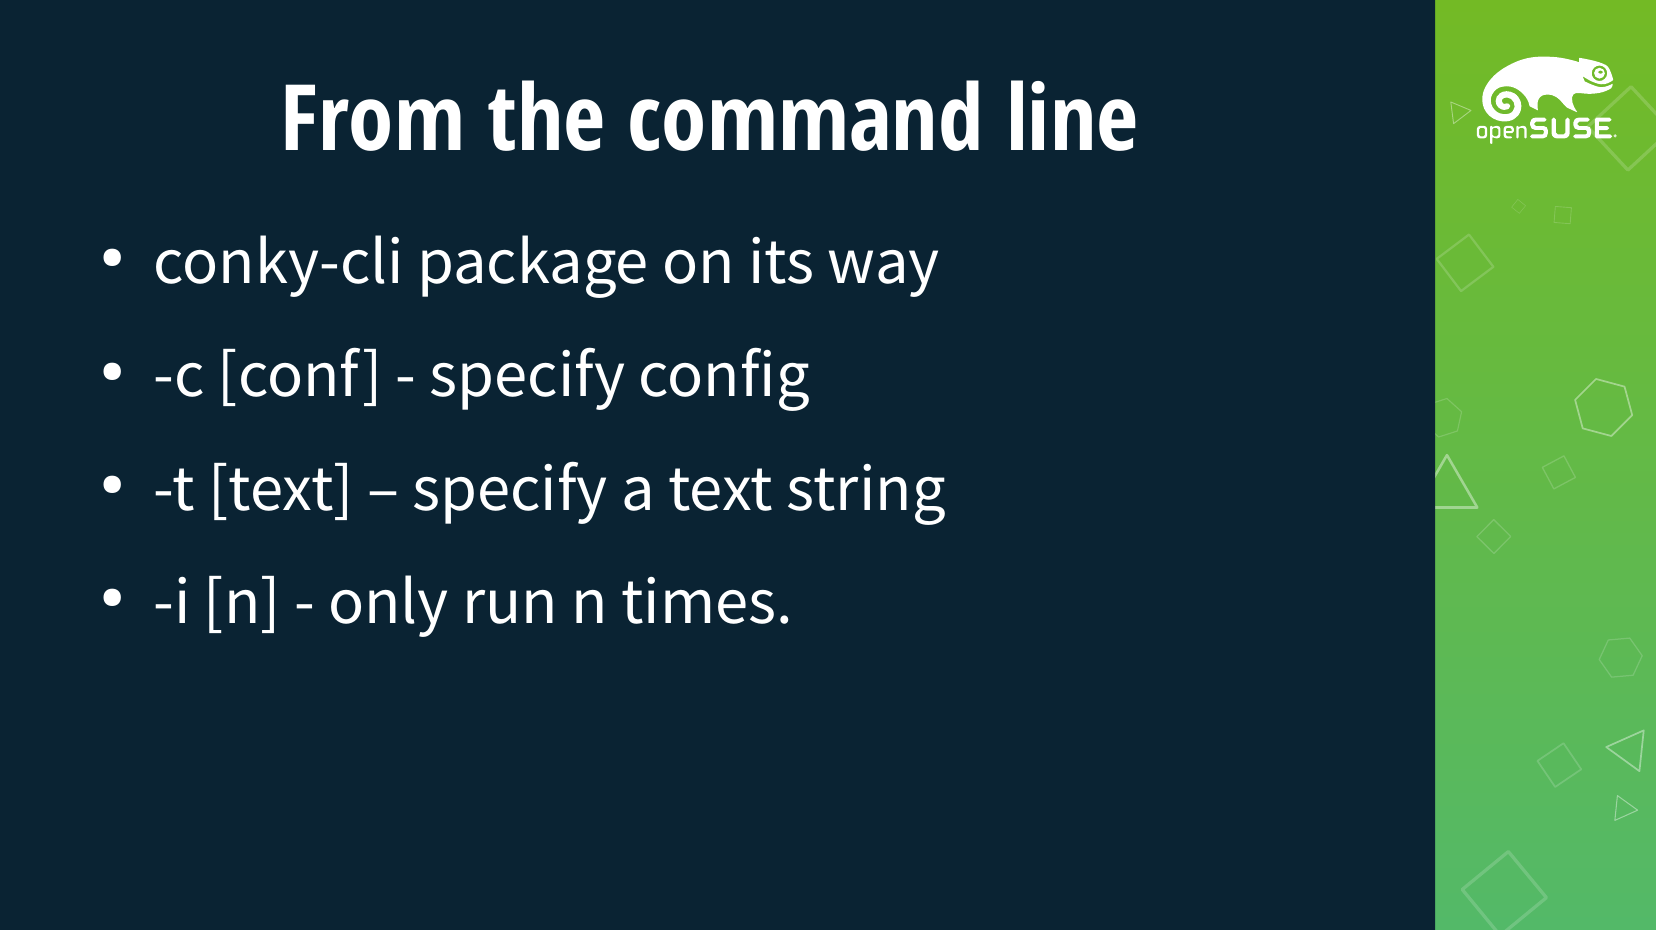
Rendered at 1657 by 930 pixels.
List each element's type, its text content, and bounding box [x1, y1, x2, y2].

list conky-cli package on its way -c [conf] - specify config -t [text] – specify a text string -i [n] - only run n times. [82, 217, 1338, 757]
title From the command line [82, 37, 1338, 193]
